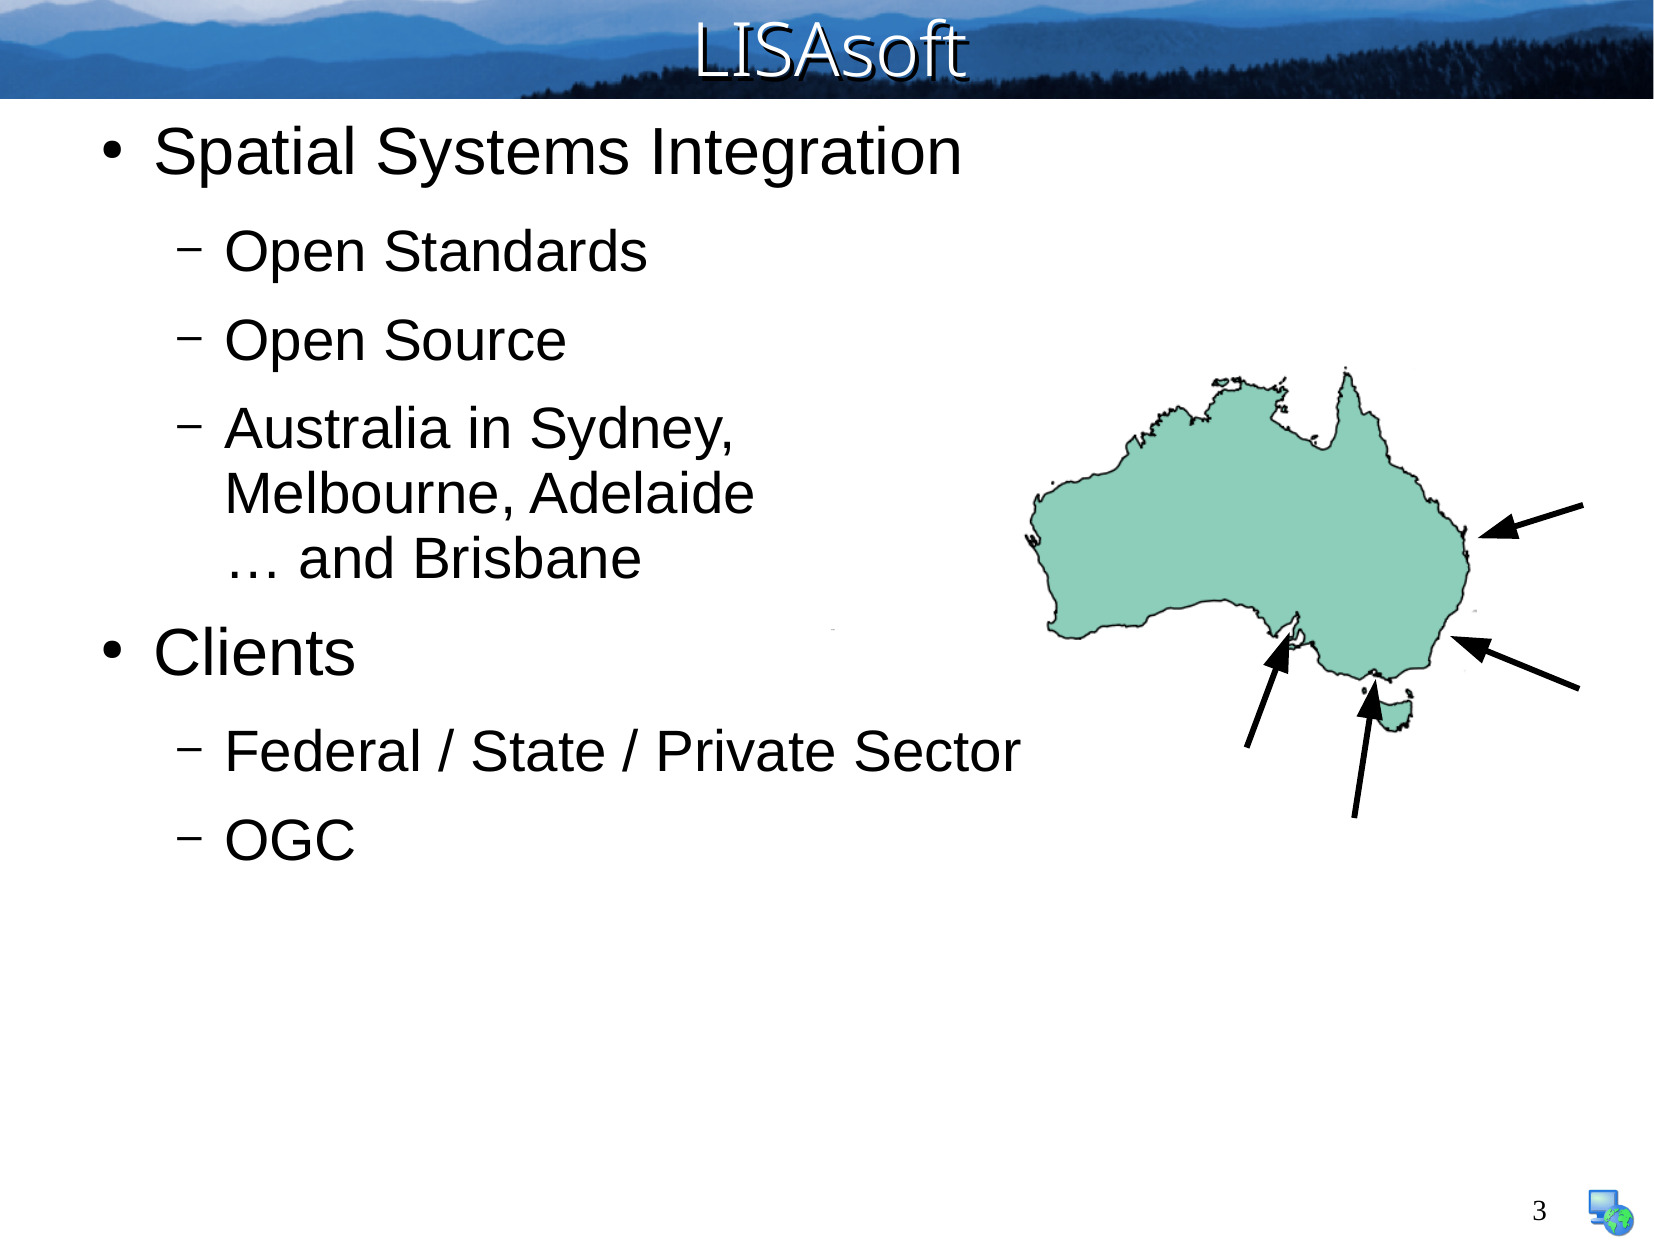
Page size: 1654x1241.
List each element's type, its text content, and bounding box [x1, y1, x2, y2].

picture [1588, 1189, 1635, 1238]
list Spatial Systems Integration Open Standards Open Source Australia in Sydney, Melbourne, Adelaide … and Brisbane Clients Federal / State / Private Sector OGC [82, 114, 1571, 1184]
picture [0, 0, 1654, 99]
title LISAsoft [49, 0, 1611, 96]
